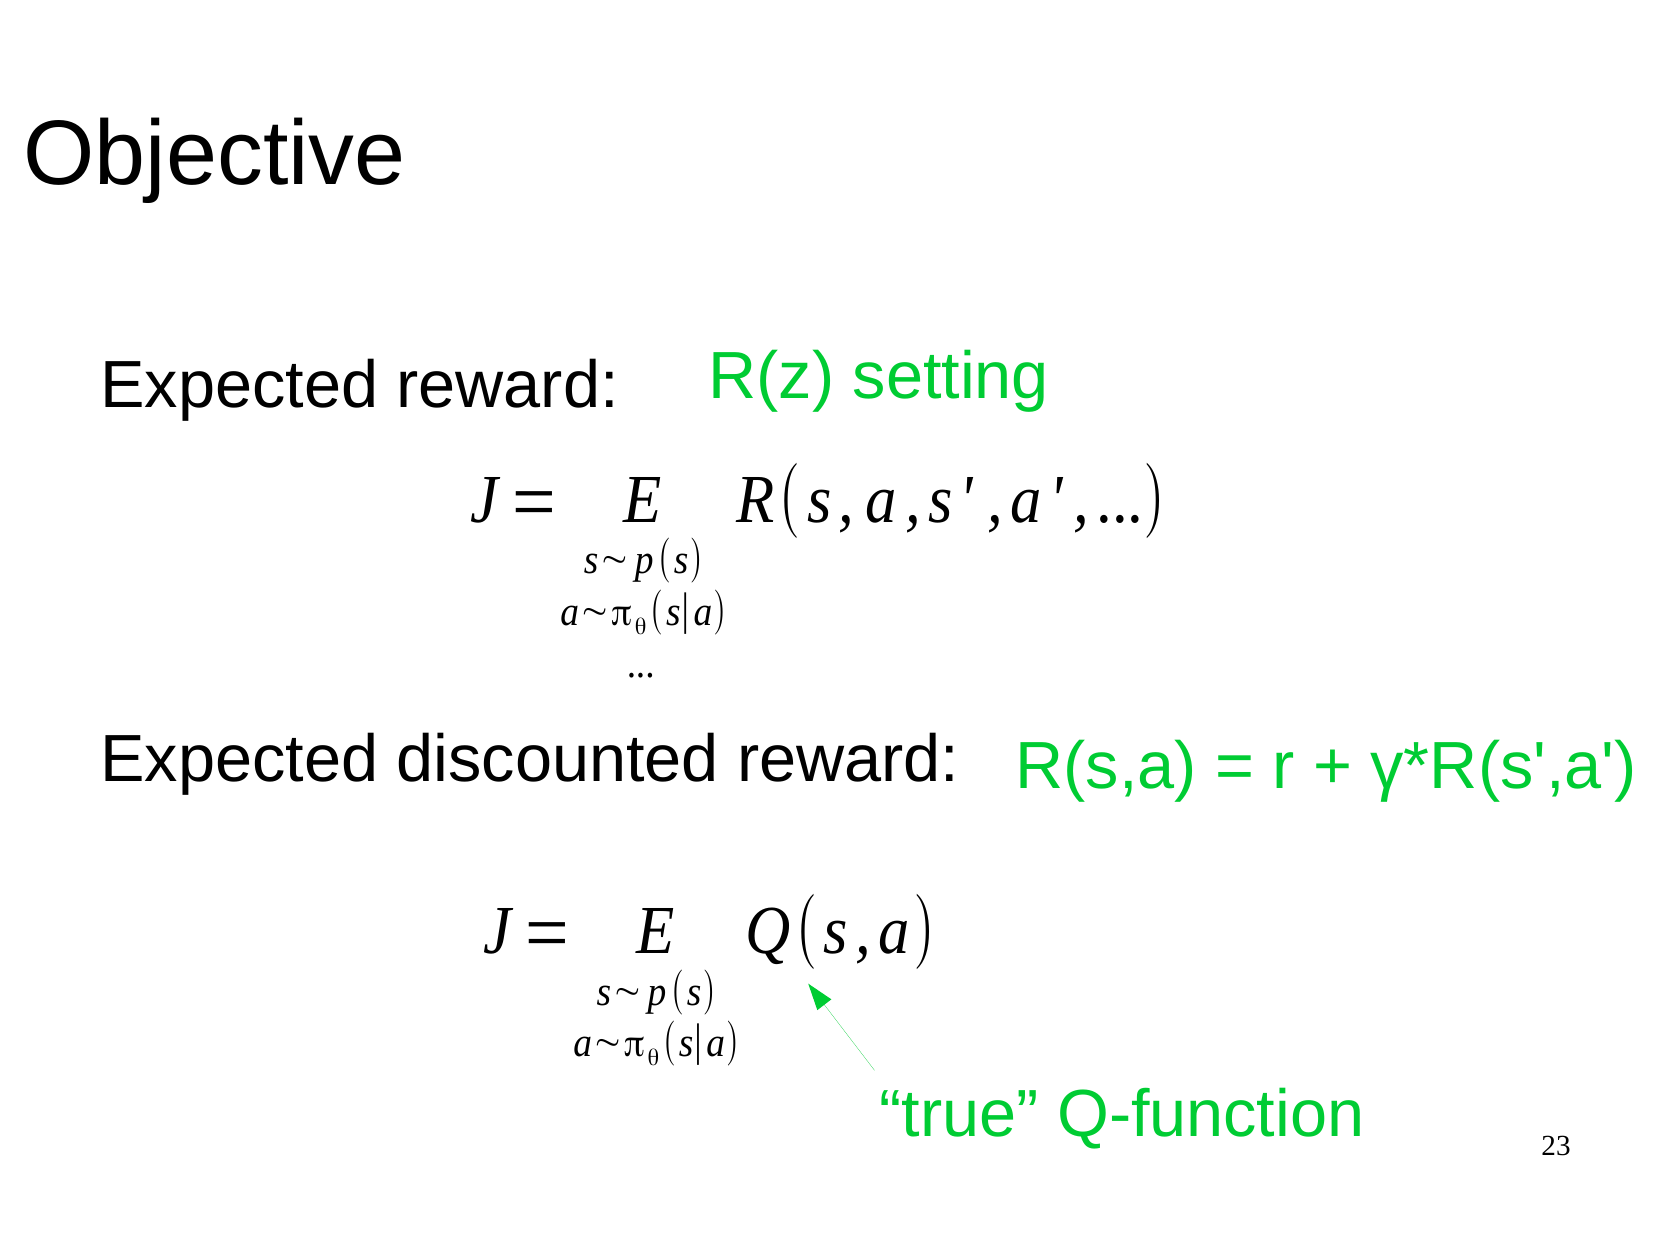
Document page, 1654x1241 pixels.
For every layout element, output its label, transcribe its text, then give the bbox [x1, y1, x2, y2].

text_box R(z) setting [693, 330, 1066, 421]
chart [467, 889, 952, 1069]
text_box Expected reward: Expected discounted reward: [64, 256, 1486, 1111]
text_box R(s,a) = r + γ*R(s',a') [1000, 720, 1654, 811]
text_box “true” Q-function [864, 1068, 1382, 1159]
chart [454, 457, 1181, 686]
title Objective [23, 49, 1512, 257]
